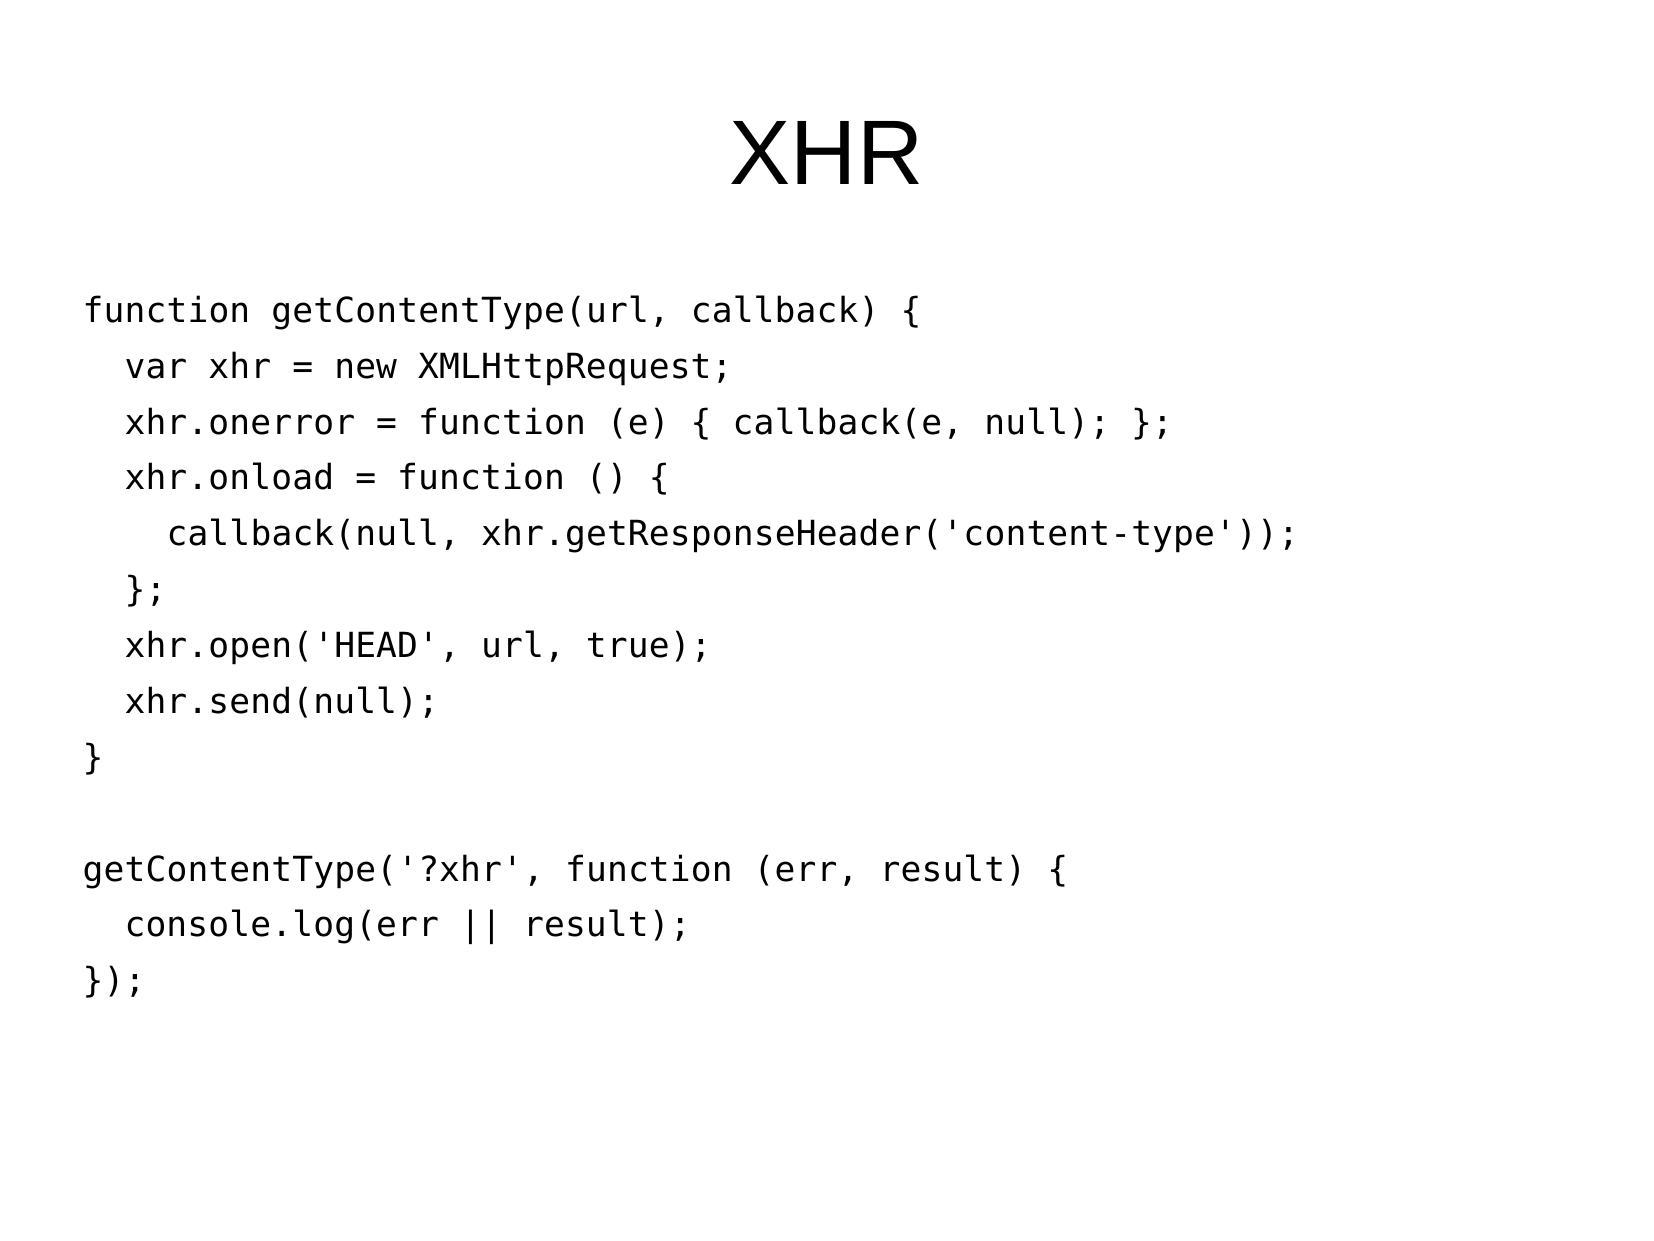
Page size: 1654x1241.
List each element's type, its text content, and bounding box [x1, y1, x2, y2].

title XHR [82, 49, 1571, 257]
list function getContentType(url, callback) { var xhr = new XMLHttpRequest; xhr.onerror = function (e) { callback(e, null); }; xhr.onload = function () { callback(null, xhr.getResponseHeader('content-type')); }; xhr.open('HEAD', url, true); xhr.send(null); } getContentType('?xhr', function (err, result) { console.log(err || result); }); [82, 290, 1571, 1010]
